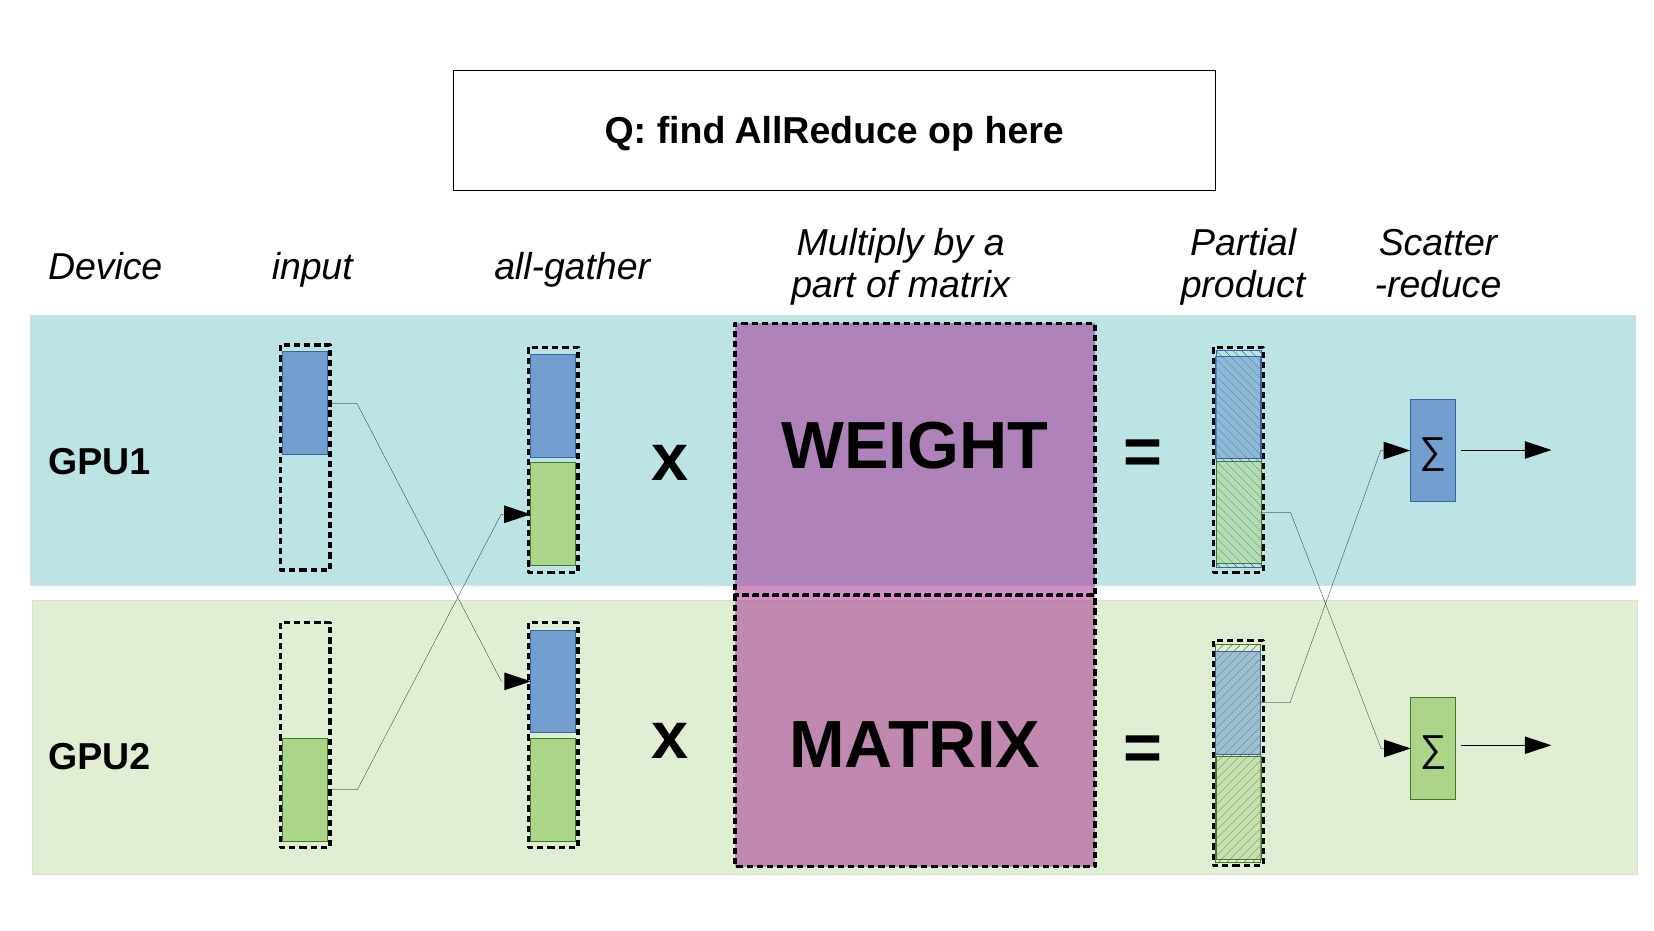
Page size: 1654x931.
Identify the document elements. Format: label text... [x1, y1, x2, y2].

text_box GPU1 [33, 432, 226, 490]
text_box [32, 600, 1638, 875]
text_box Q: find AllReduce op here [453, 70, 1216, 191]
text_box x [636, 412, 729, 503]
text_box = [1108, 702, 1202, 792]
text_box Multiply by a part of matrix [730, 214, 1071, 314]
text_box all-gather [476, 237, 669, 295]
text_box Scatter -reduce [1267, 214, 1609, 314]
text_box WEIGHT MATRIX [735, 323, 1096, 595]
text_box Device [33, 237, 216, 295]
text_box ∑ [1410, 697, 1456, 800]
text_box input [216, 237, 409, 295]
text_box x [636, 690, 729, 780]
text_box GPU2 [33, 728, 226, 785]
text_box ∑ [1410, 399, 1456, 502]
text_box Partial product [1072, 214, 1267, 314]
title Tensor-parallel training [82, 37, 1571, 193]
text_box WEIGHT MATRIX [735, 596, 1096, 867]
text_box = [1108, 406, 1202, 497]
text_box [30, 315, 1636, 586]
